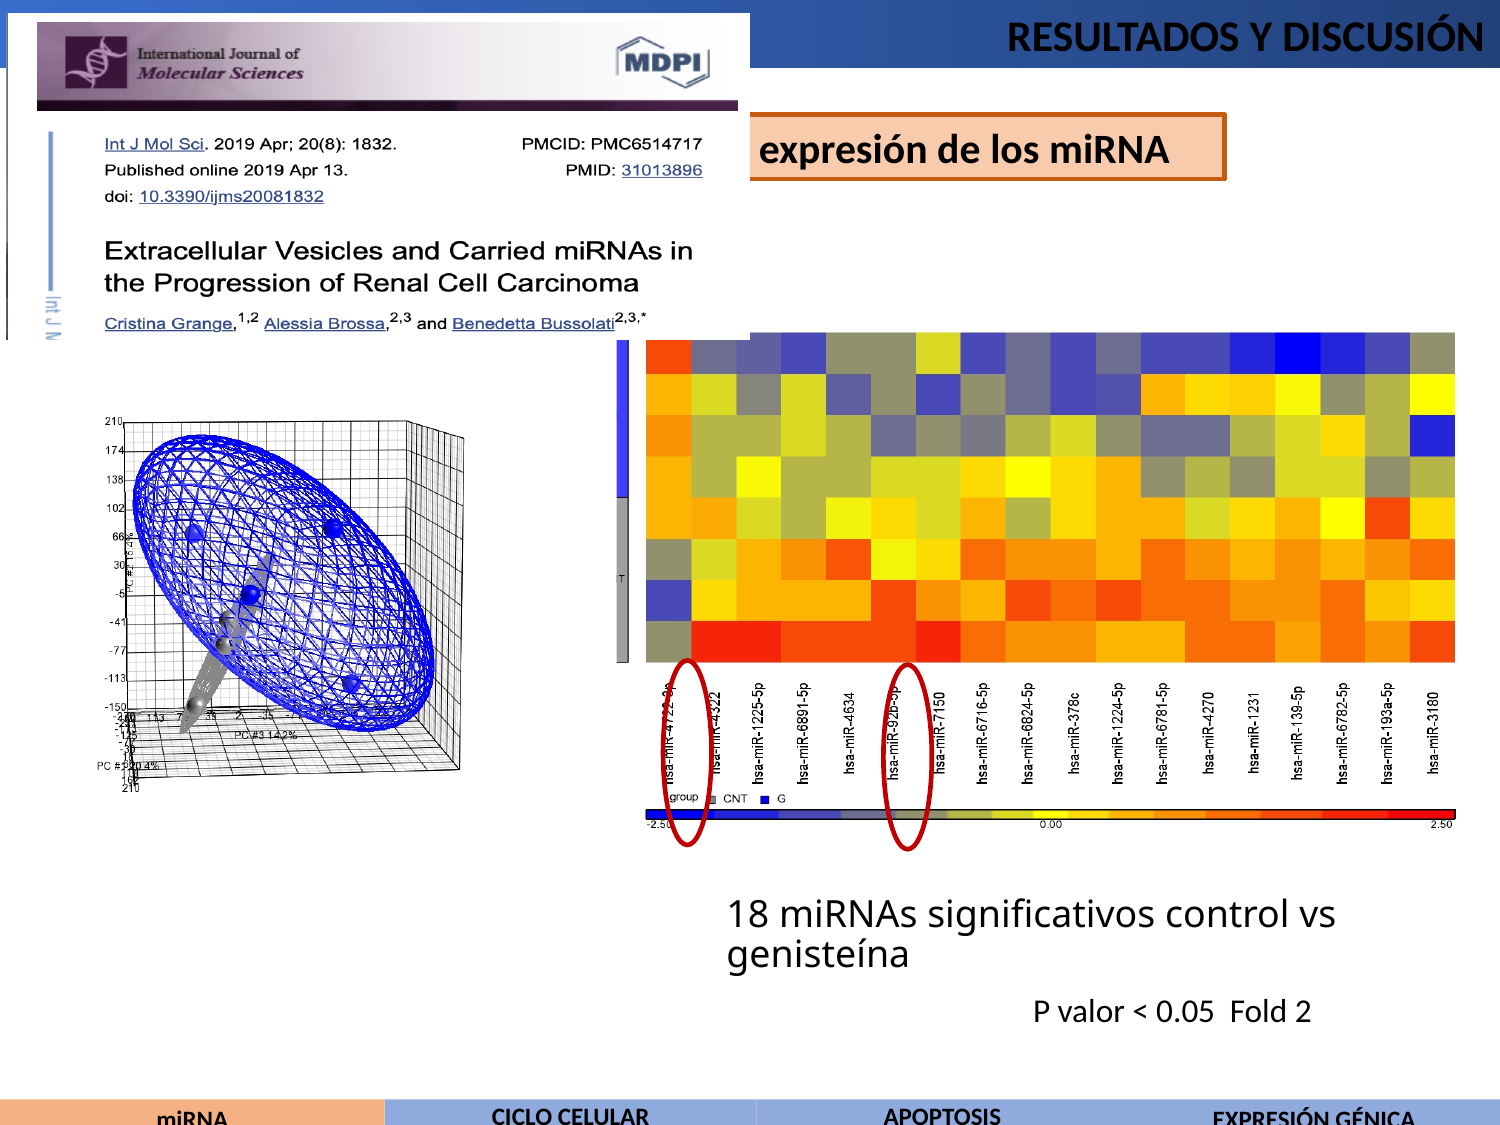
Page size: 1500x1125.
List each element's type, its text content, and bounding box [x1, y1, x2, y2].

text_box APOPTOSIS [756, 1099, 1128, 1125]
text_box RESULTADOS Y DISCUSIÓN [0, 0, 1500, 68]
picture [886, 668, 929, 846]
text_box EXPRESIÓN GÉNICA [1128, 1099, 1500, 1125]
text_box miRNA [0, 1099, 384, 1125]
text_box Análisis del perfil de expresión de los miRNA [750, 114, 1225, 180]
picture [666, 663, 709, 842]
text_box P valor < 0.05 Fold 2 [1018, 982, 1400, 1038]
title 18 miRNAs significativos control vs genisteína [711, 887, 1426, 964]
picture [6, 13, 1472, 847]
text_box CICLO CELULAR [384, 1099, 756, 1125]
